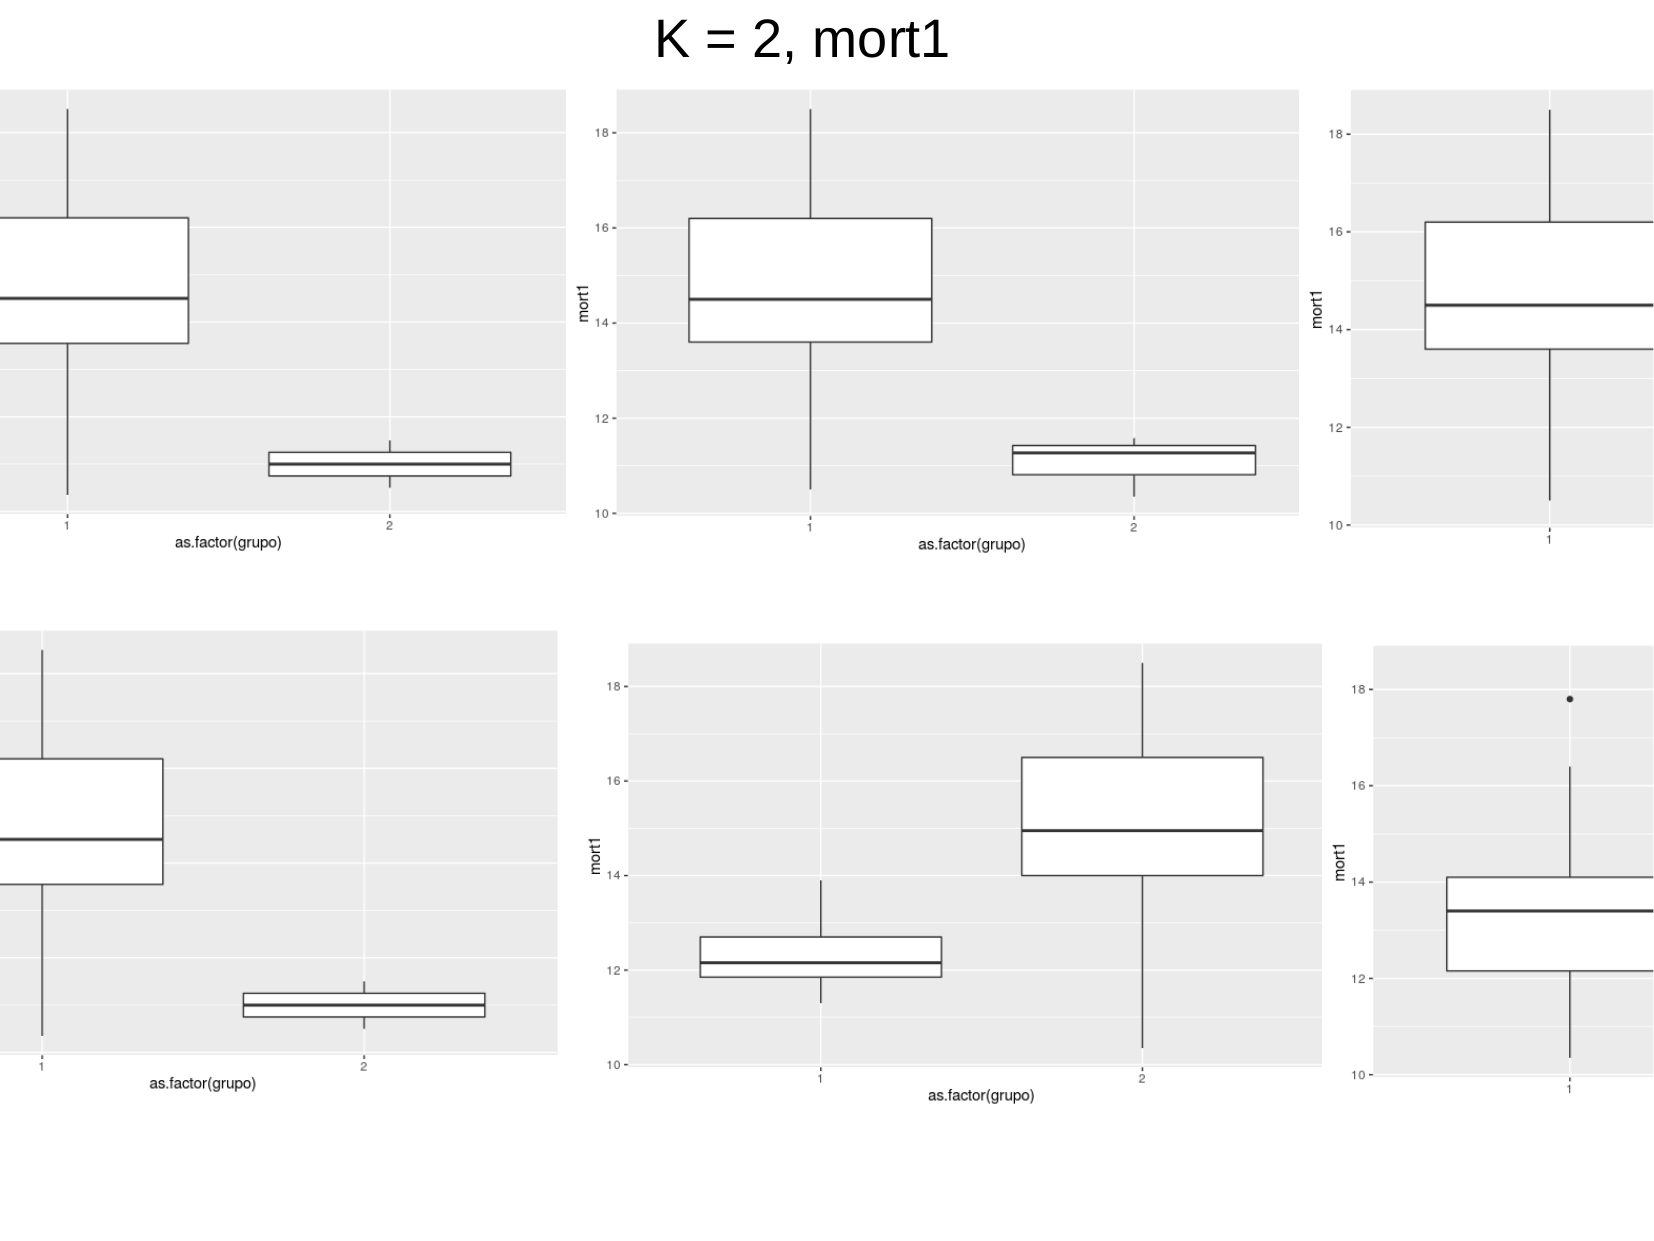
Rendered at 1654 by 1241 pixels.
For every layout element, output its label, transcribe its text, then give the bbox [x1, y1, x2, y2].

title K = 2, mort1 [59, 0, 1548, 82]
picture [0, 82, 1654, 573]
picture [578, 636, 1654, 1123]
picture [0, 623, 565, 1099]
